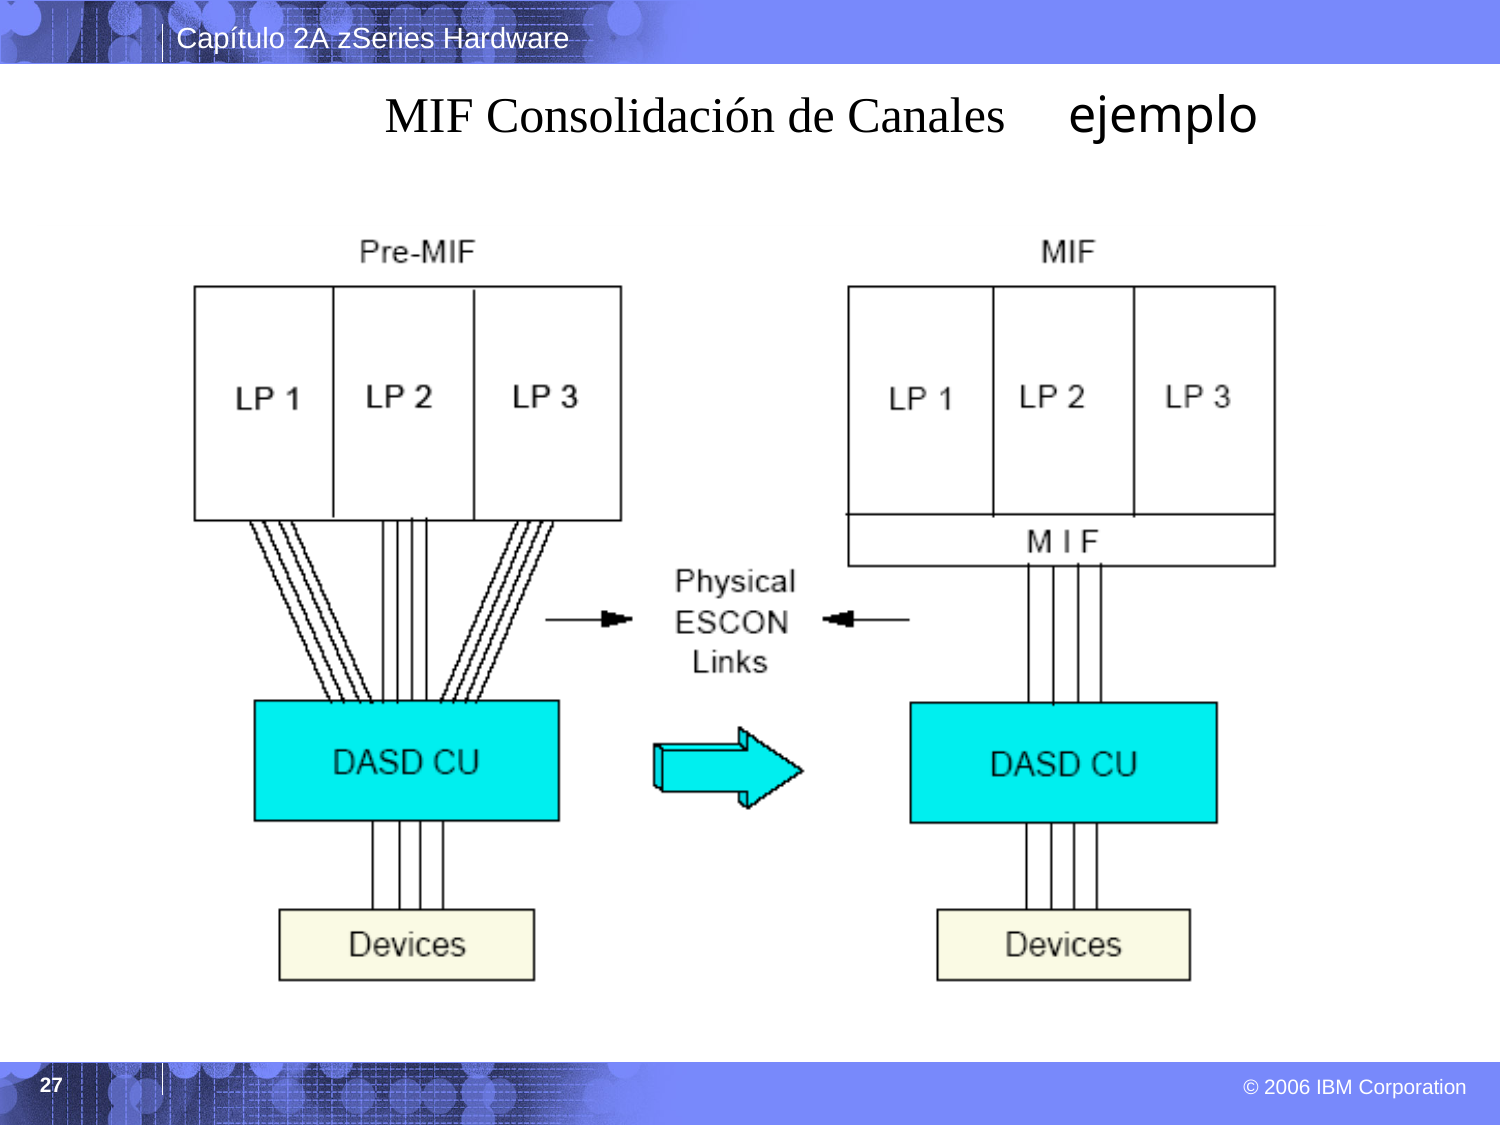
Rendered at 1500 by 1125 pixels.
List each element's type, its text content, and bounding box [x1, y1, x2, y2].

picture [0, 1063, 1500, 1125]
text_box MIF Consolidación de Canales ejemplo [369, 74, 1274, 151]
picture [37, 224, 1326, 992]
picture [1, 1, 1500, 63]
